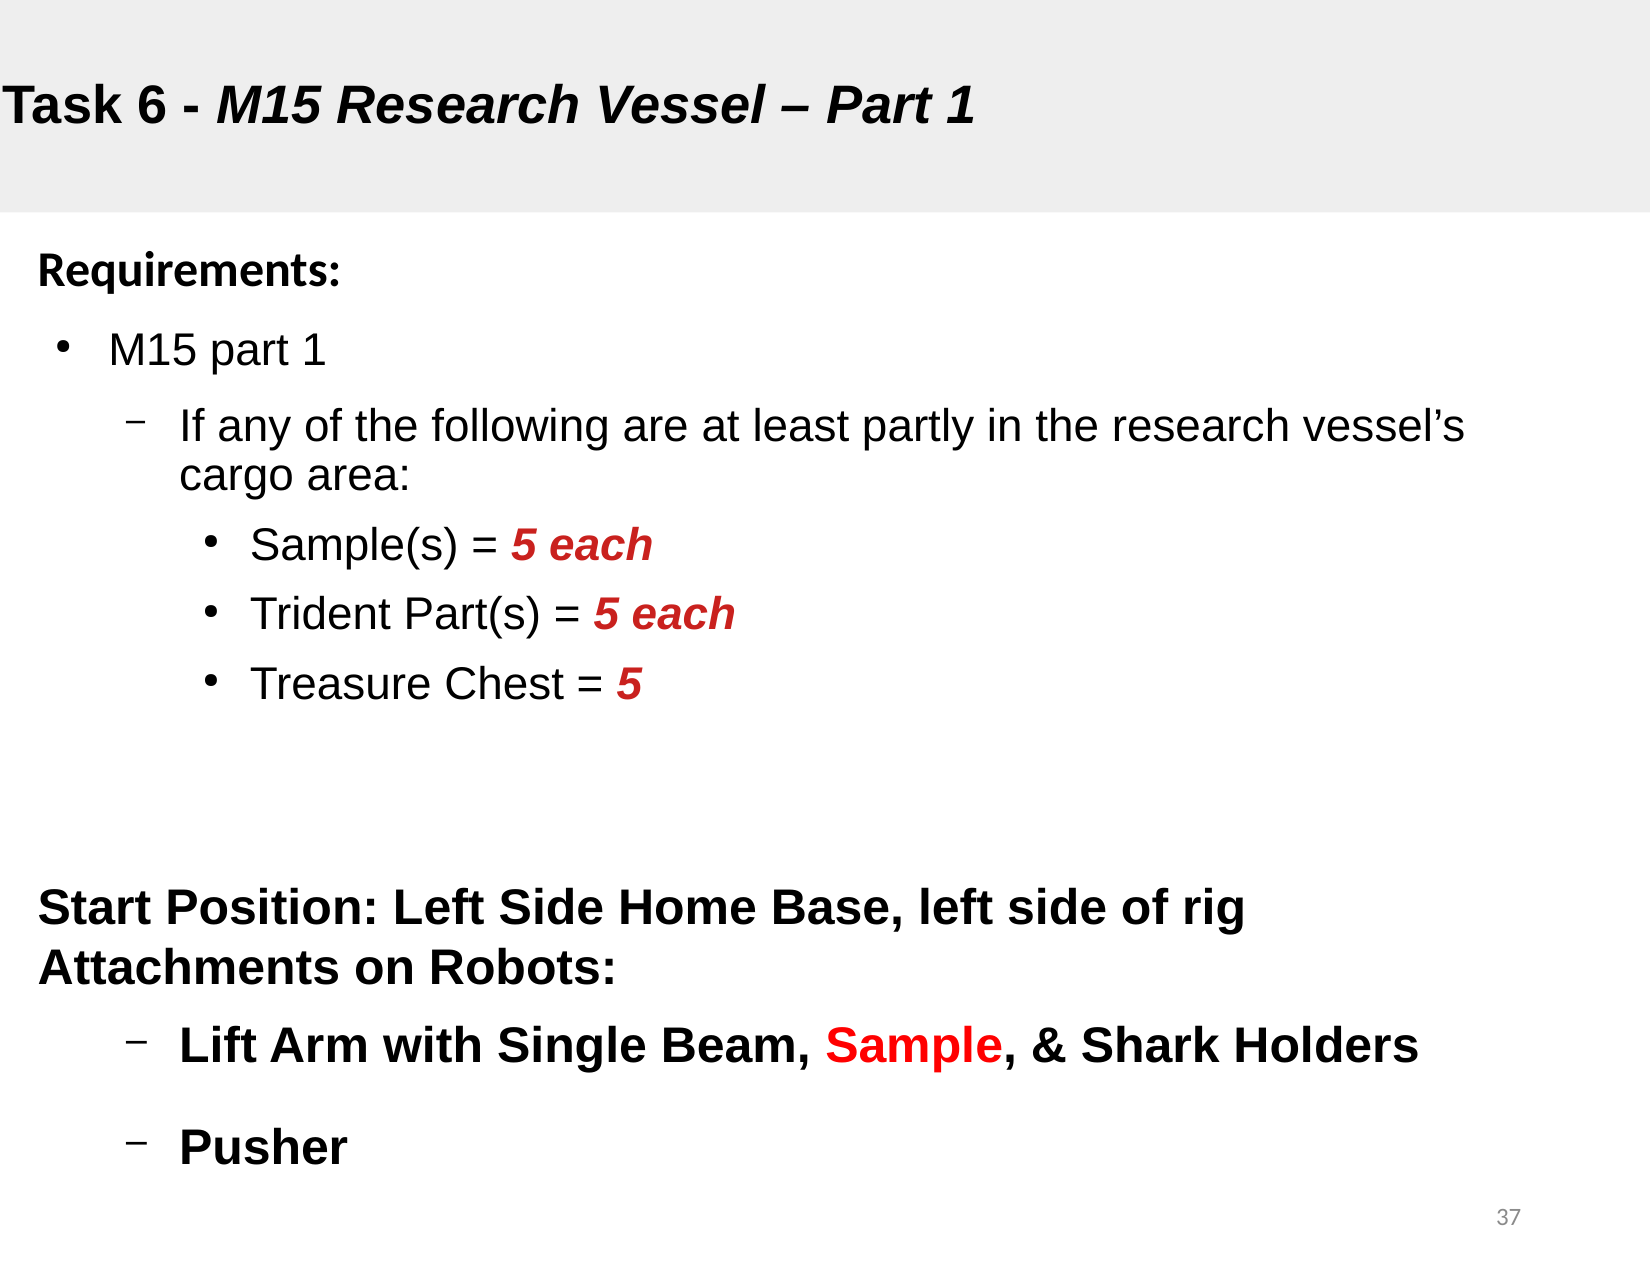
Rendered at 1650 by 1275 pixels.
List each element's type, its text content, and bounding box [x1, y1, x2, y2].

title Task 6 - M15 Research Vessel – Part 1 [0, 0, 1650, 213]
list Requirements: M15 part 1 If any of the following are at least partly in the research vessel’s cargo area: Sample(s) = 5 each Trident Part(s) = 5 each Treasure Chest = 5 Start Position: Left Side Home Base, left side of rig Attachments on Robots: Lift Arm with Single Beam, Sample, & Shark Holders Pusher [37, 236, 1578, 1257]
